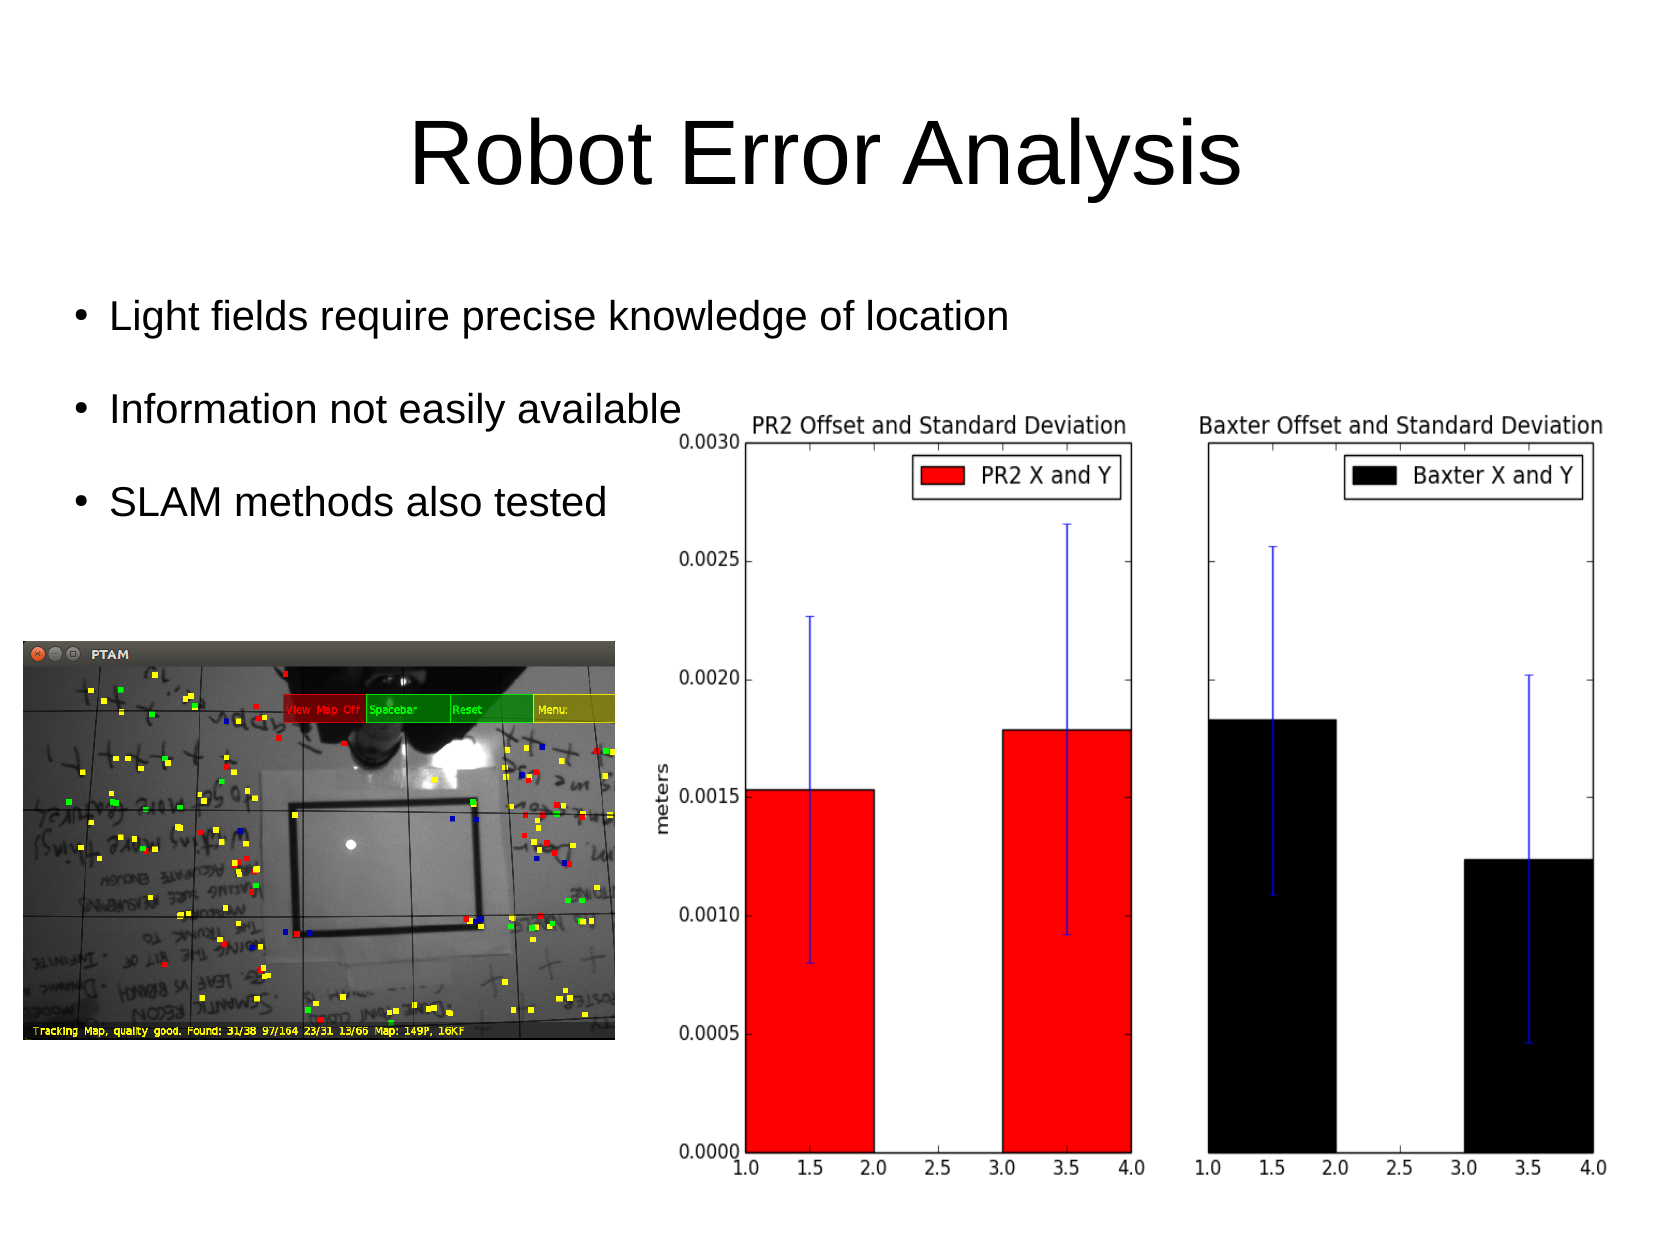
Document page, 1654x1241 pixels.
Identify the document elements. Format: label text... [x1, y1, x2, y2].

text_box Light fields require precise knowledge of location Information not easily available SLAM methods also tested [59, 285, 1026, 536]
picture [23, 354, 1654, 1241]
title Robot Error Analysis [82, 49, 1571, 257]
